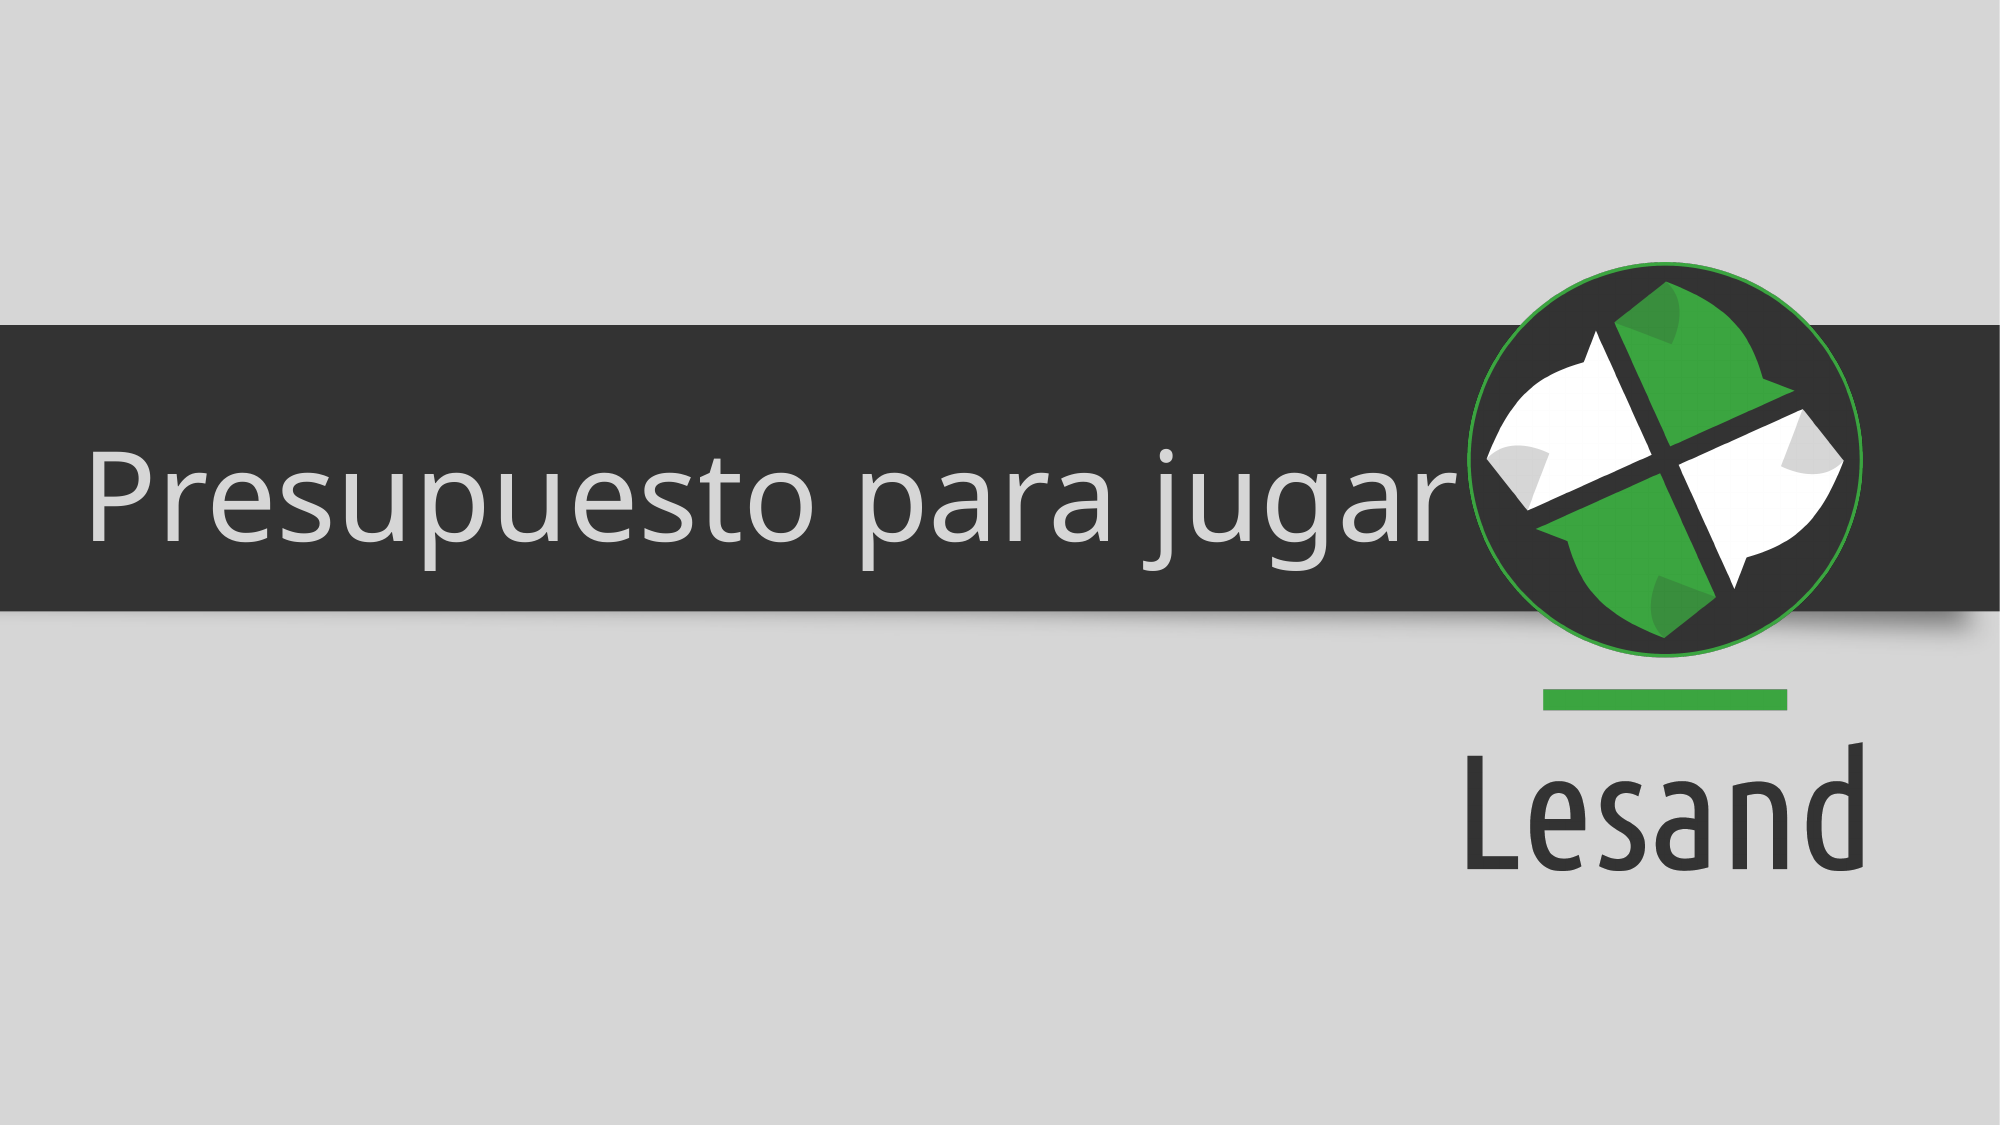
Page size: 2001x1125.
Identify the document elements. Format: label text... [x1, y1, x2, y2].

text_box Presupuesto para jugar [37, 337, 1538, 576]
picture [0, 262, 2000, 871]
